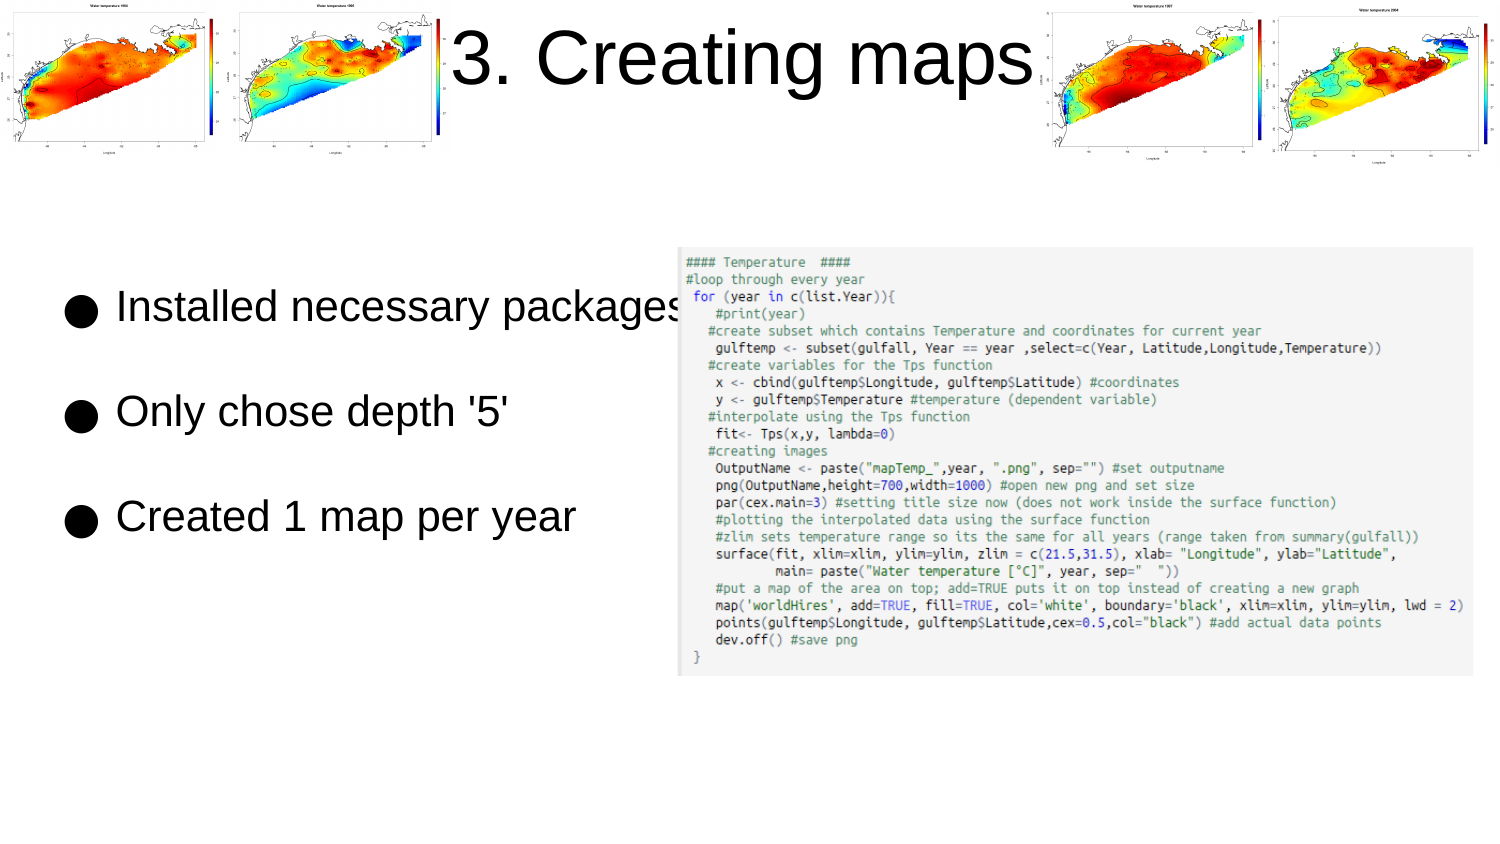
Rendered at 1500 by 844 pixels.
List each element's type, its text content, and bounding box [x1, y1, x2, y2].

text_box Installed necessary packages Only chose depth '5' Created 1 map per year [57, 277, 693, 727]
picture [1039, 0, 1500, 168]
picture [677, 247, 1474, 676]
picture [0, 0, 225, 158]
text_box 3. Creating maps [452, 0, 1039, 124]
picture [226, 0, 452, 158]
